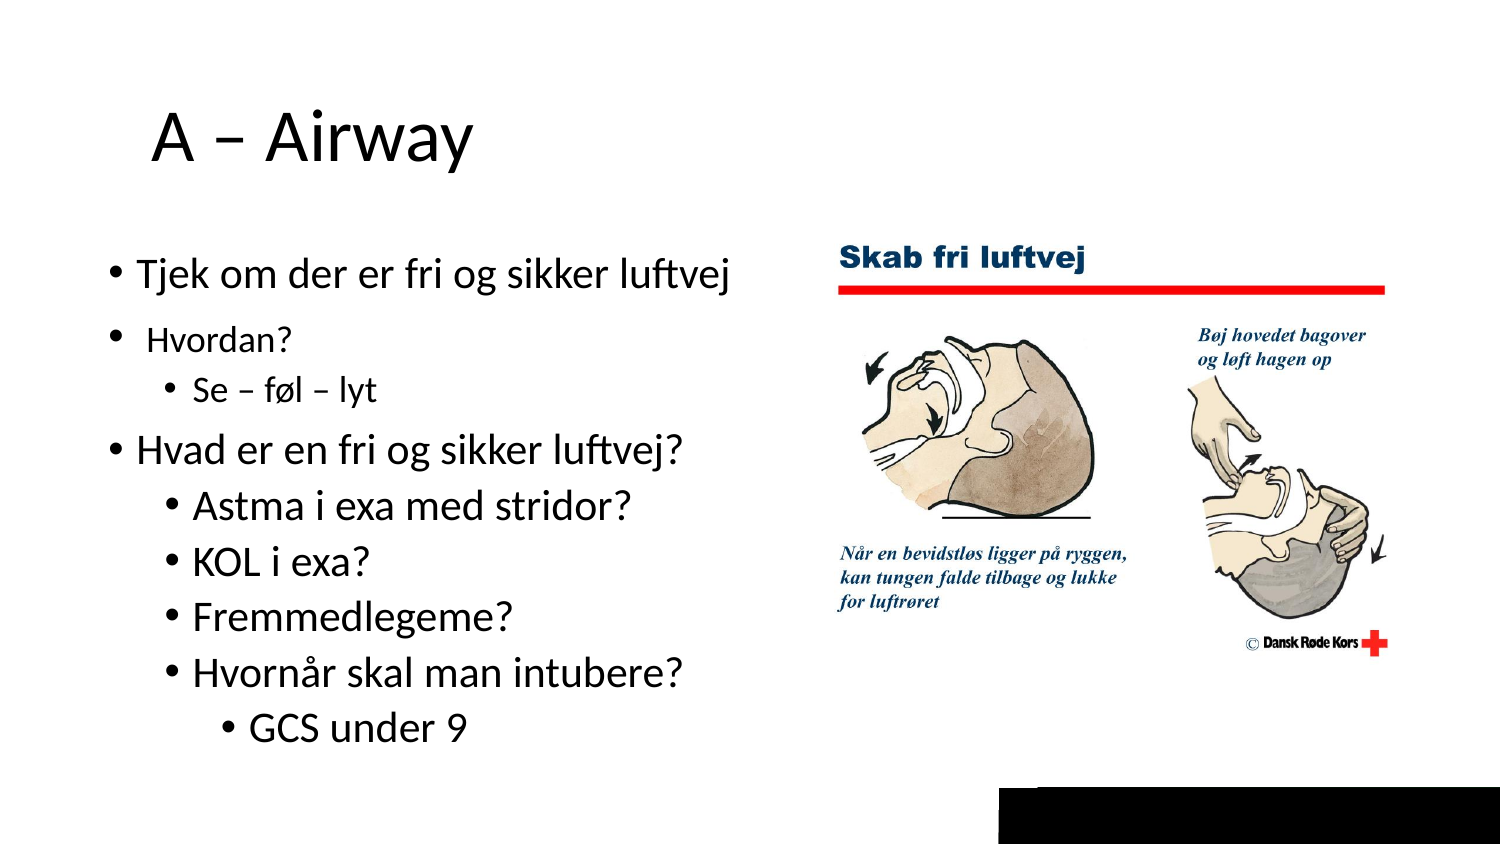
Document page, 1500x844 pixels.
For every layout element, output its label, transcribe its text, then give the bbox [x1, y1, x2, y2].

text_box Tjek om der er fri og sikker luftvej Hvordan? Se – føl – lyt Hvad er en fri og sikker luftvej? Astma i exa med stridor? KOL i exa? Fremmedlegeme? Hvornår skal man intubere? GCS under 9 [96, 244, 750, 765]
text_box A – Airway [139, 61, 795, 184]
picture [815, 215, 1416, 665]
text_box [0, 0, 1500, 844]
